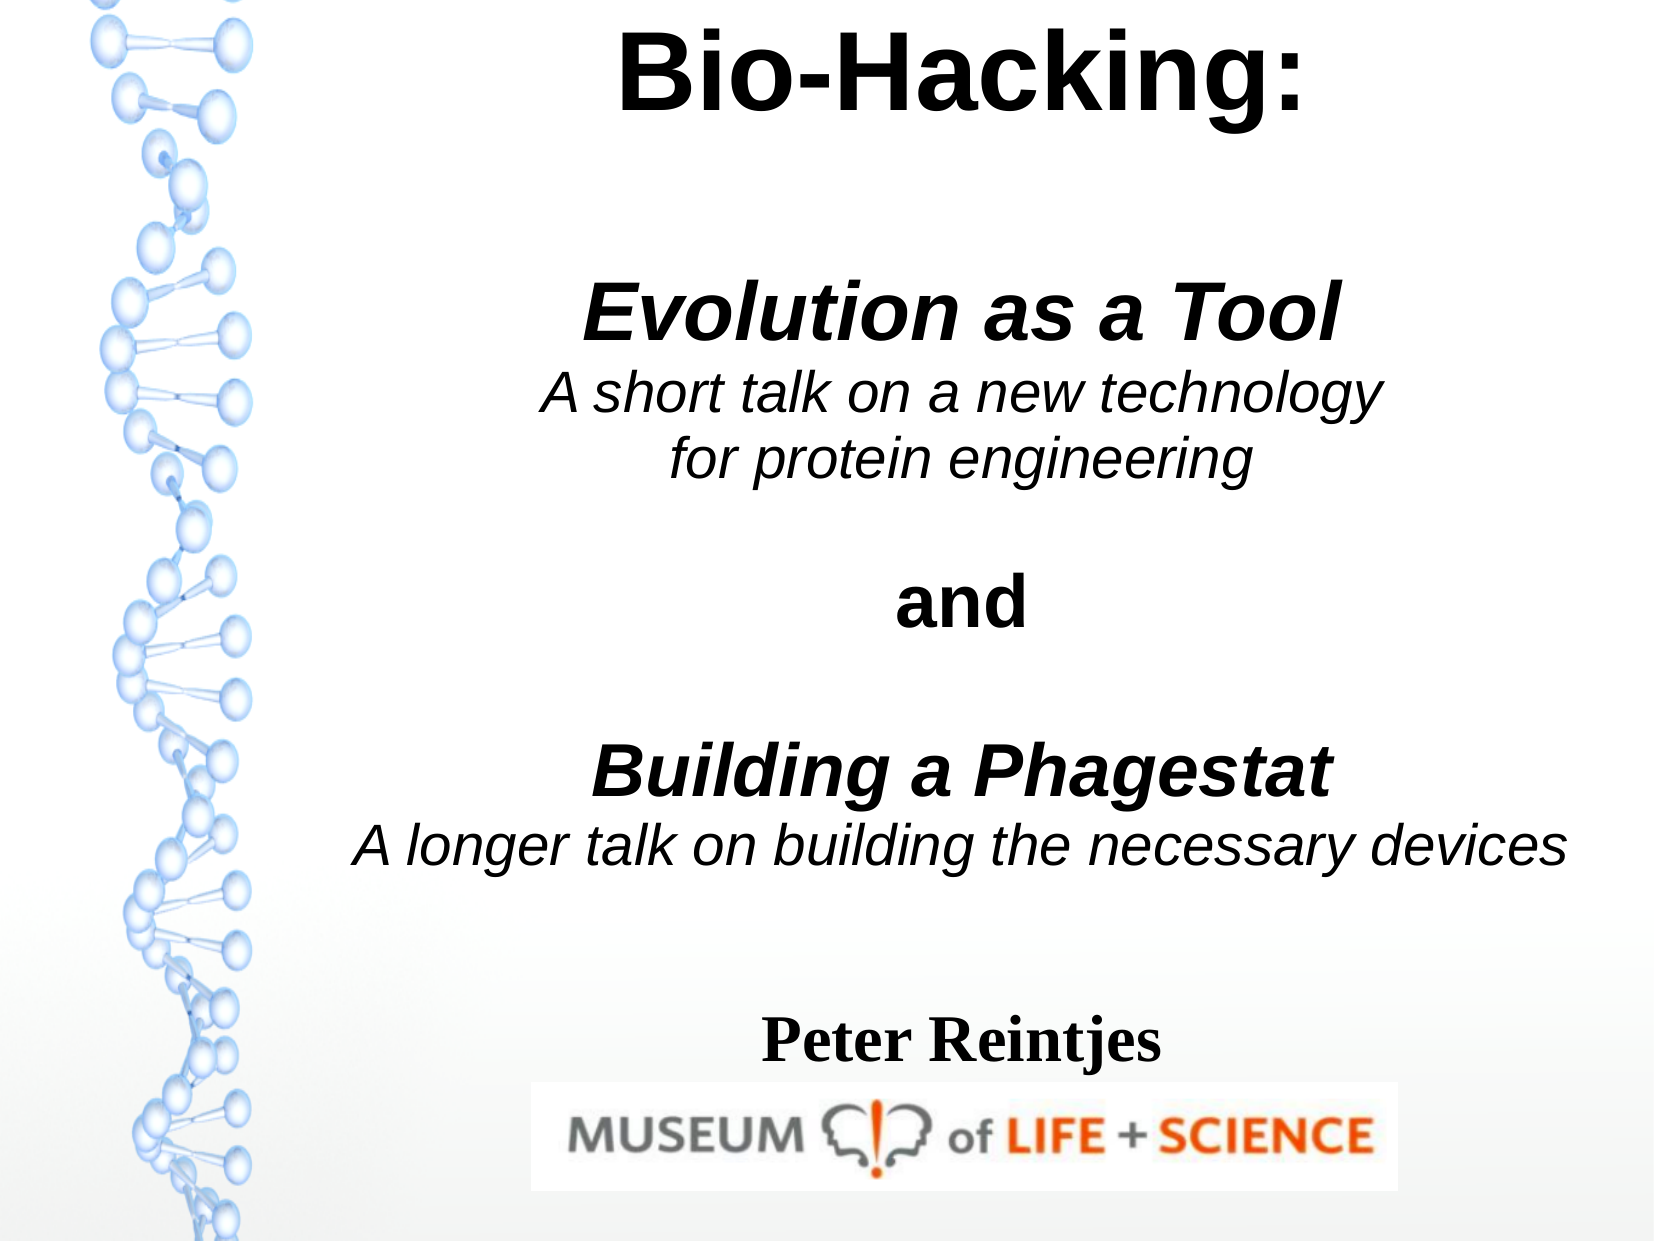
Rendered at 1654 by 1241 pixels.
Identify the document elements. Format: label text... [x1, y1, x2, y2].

picture [0, 0, 1654, 1241]
subtitle Bio-Hacking: Evolution as a Tool A short talk on a new technology for protein engineering and Building a Phagestat A longer talk on building the necessary devices Peter Reintjes [274, 90, 1651, 991]
